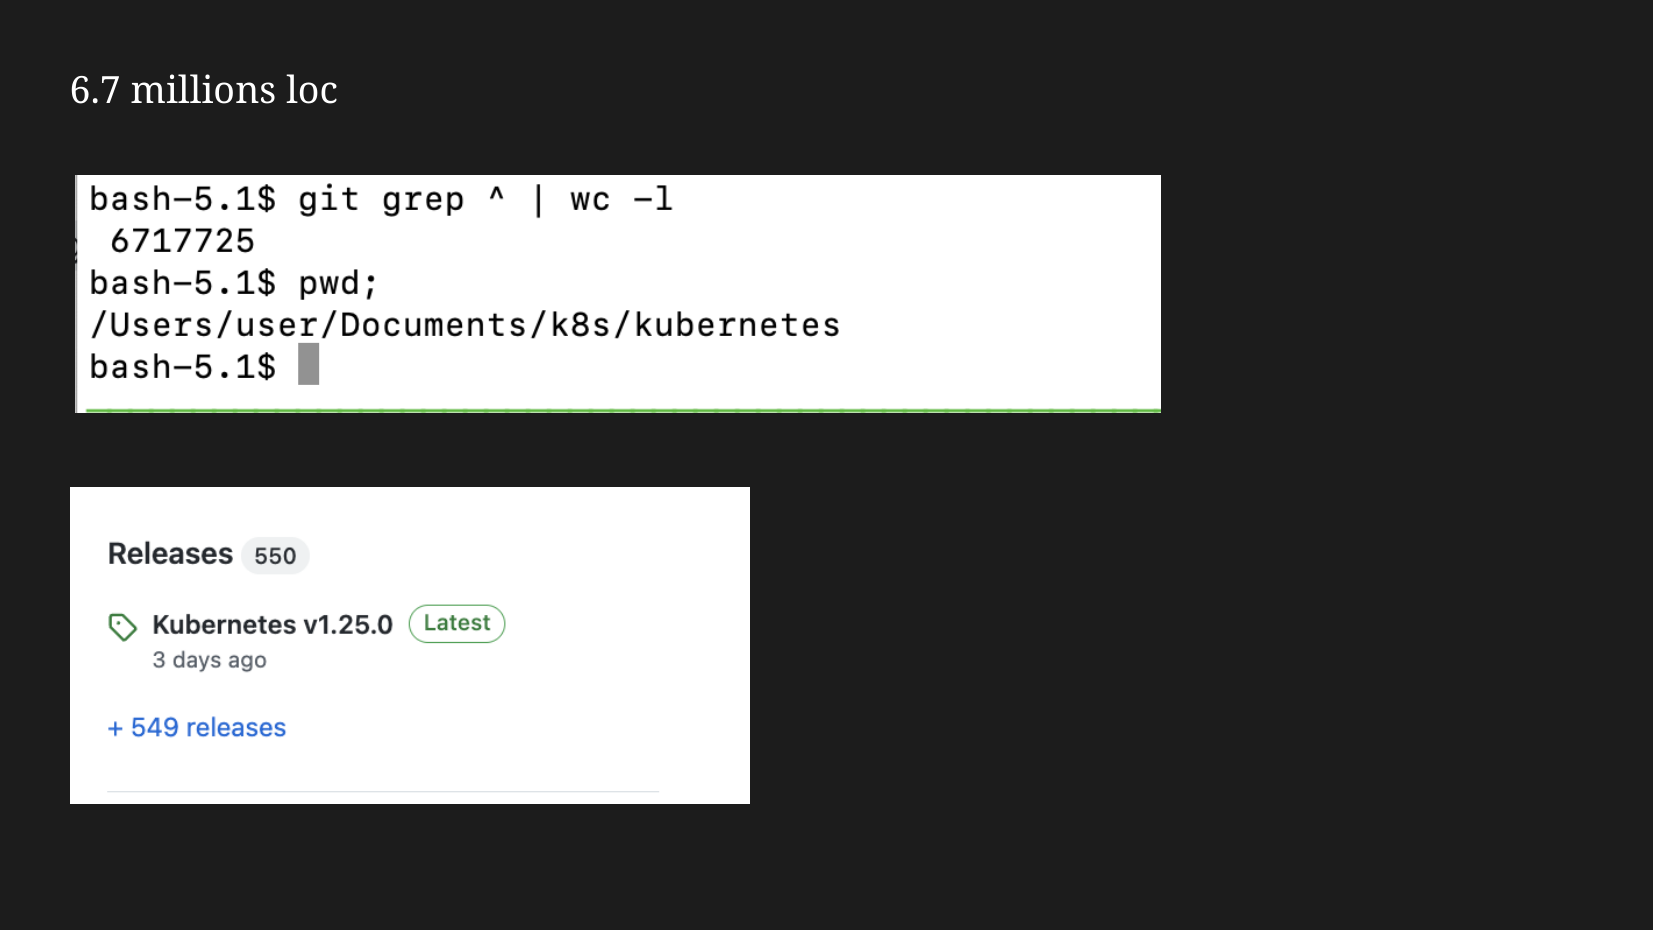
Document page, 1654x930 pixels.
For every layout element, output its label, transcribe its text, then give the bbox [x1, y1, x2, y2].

text_box 6.7 millions loc [54, 56, 788, 155]
picture [70, 487, 751, 804]
picture [75, 175, 1161, 413]
